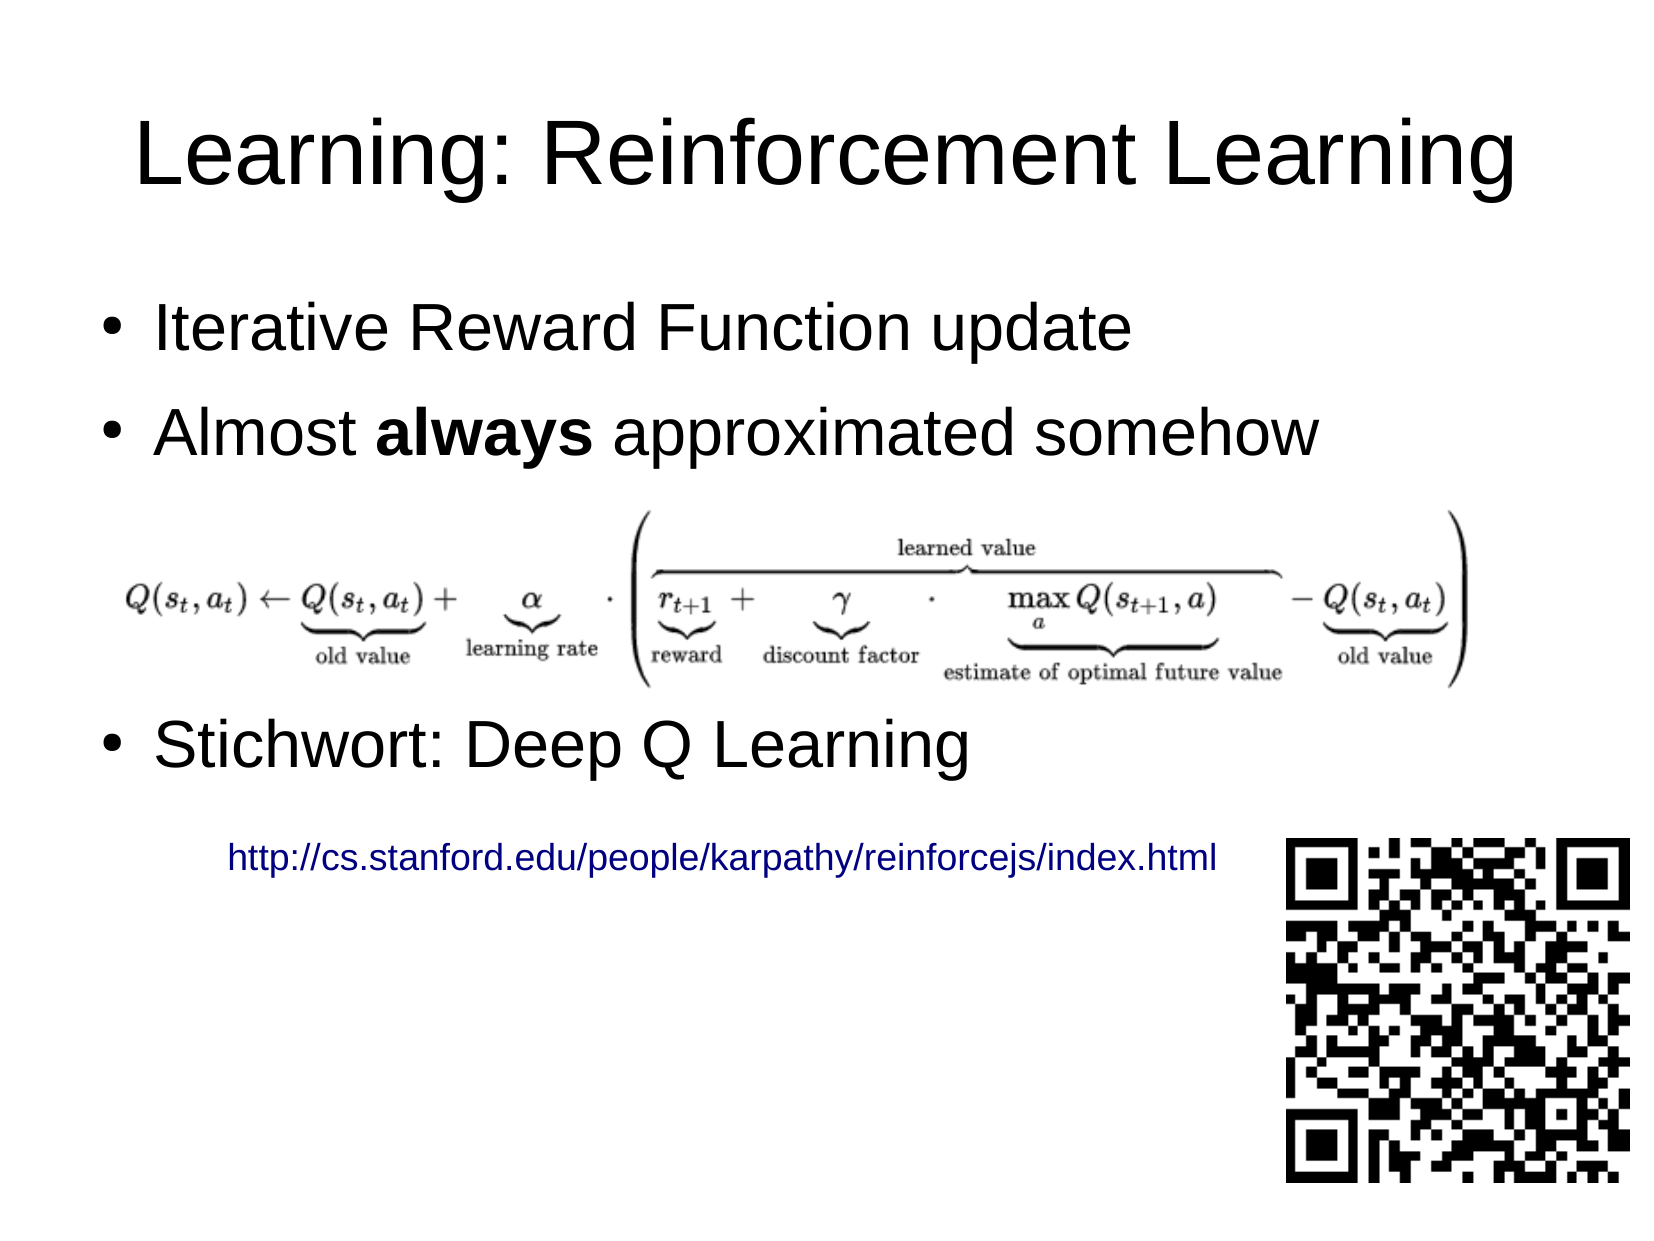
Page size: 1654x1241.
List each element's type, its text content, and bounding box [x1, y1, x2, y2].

list Iterative Reward Function update Almost always approximated somehow Stichwort: Deep Q Learning [82, 290, 1571, 1010]
text_box http://cs.stanford.edu/people/karpathy/reinforcejs/index.html [212, 828, 1233, 886]
picture [125, 507, 1477, 692]
picture [1286, 838, 1630, 1183]
title Learning: Reinforcement Learning [82, 49, 1571, 257]
